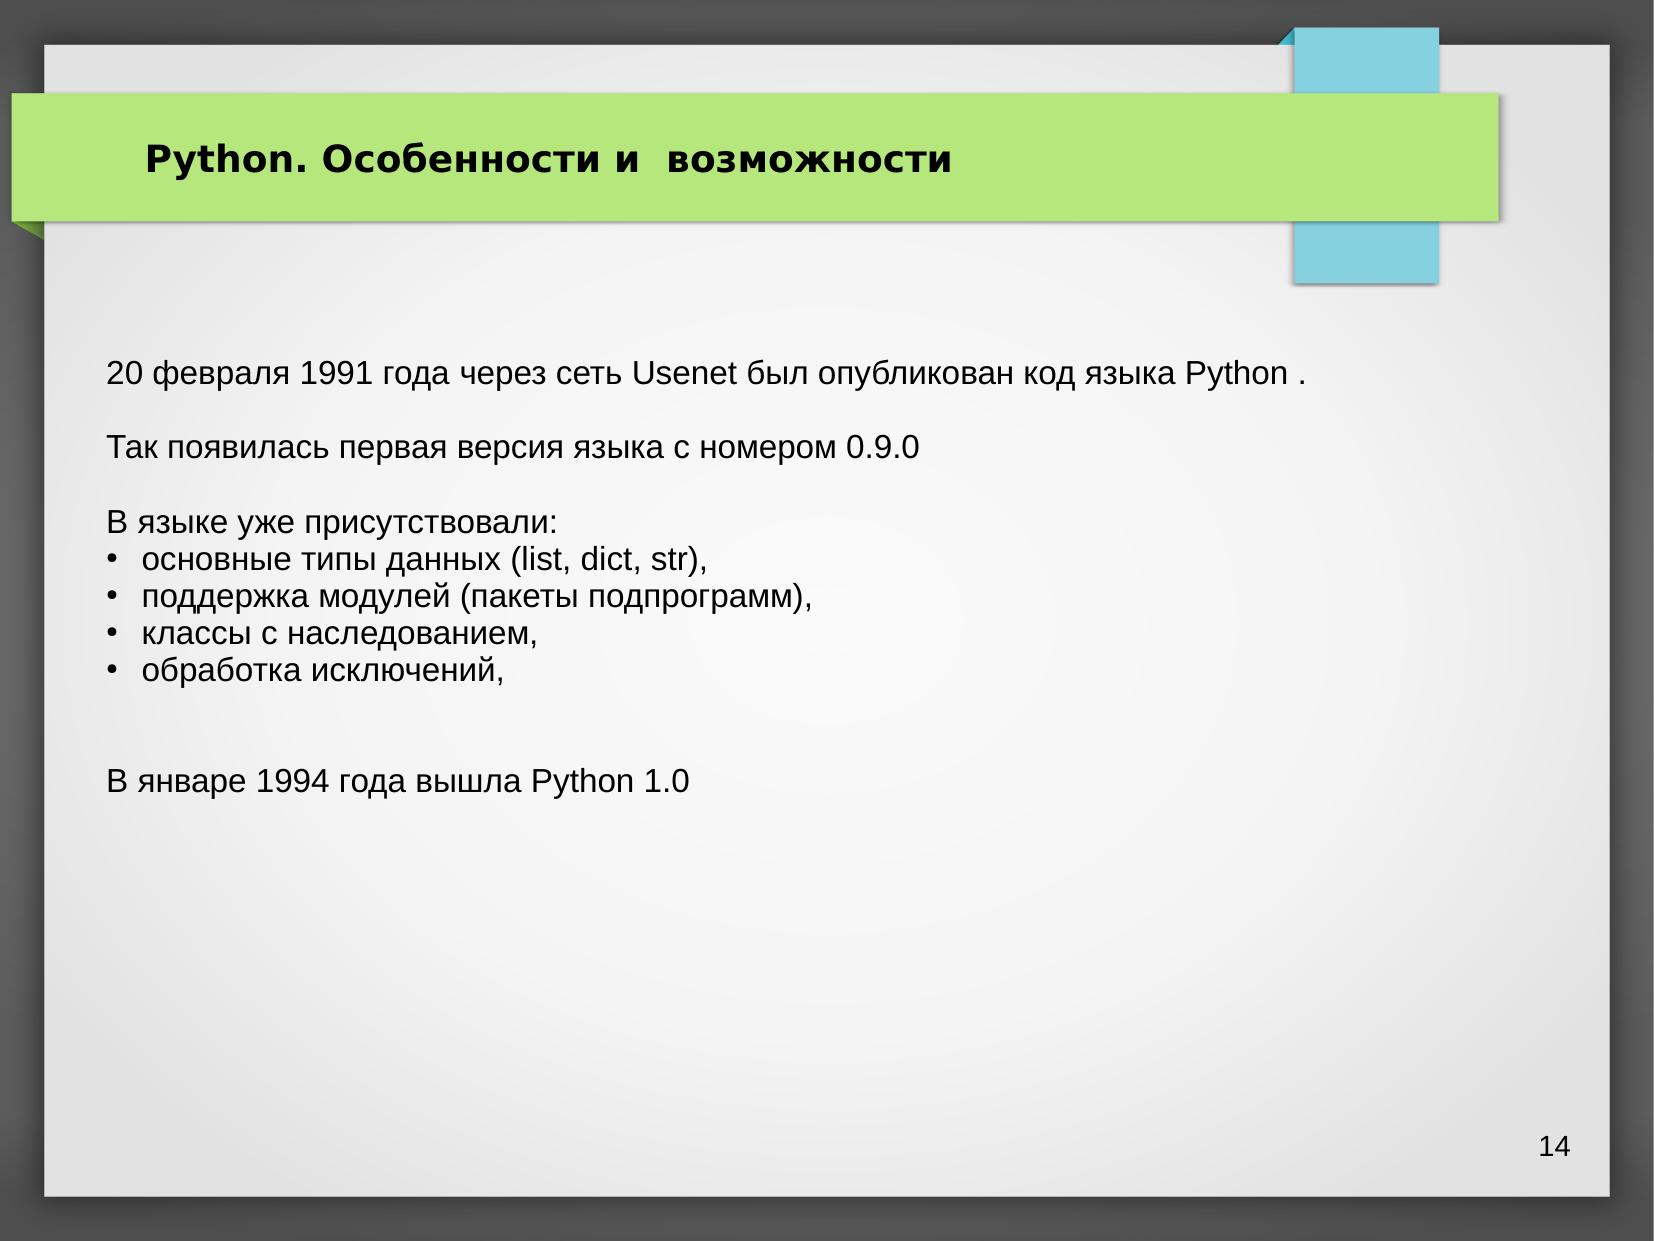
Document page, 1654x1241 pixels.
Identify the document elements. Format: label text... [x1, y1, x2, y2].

picture [0, 0, 1654, 1241]
text_box 20 февраля 1991 года через сеть Usenet был опубликован код языка Python . Так появилась первая версия языка с номером 0.9.0 В языке уже присутствовали: основные типы данных (list, dict, str), поддержка модулей (пакеты подпрограмм), классы с наследованием, обработка исключений, В январе 1994 года вышла Python 1.0 [106, 318, 1501, 910]
text_box Python. Особенности и возможности [129, 129, 969, 189]
